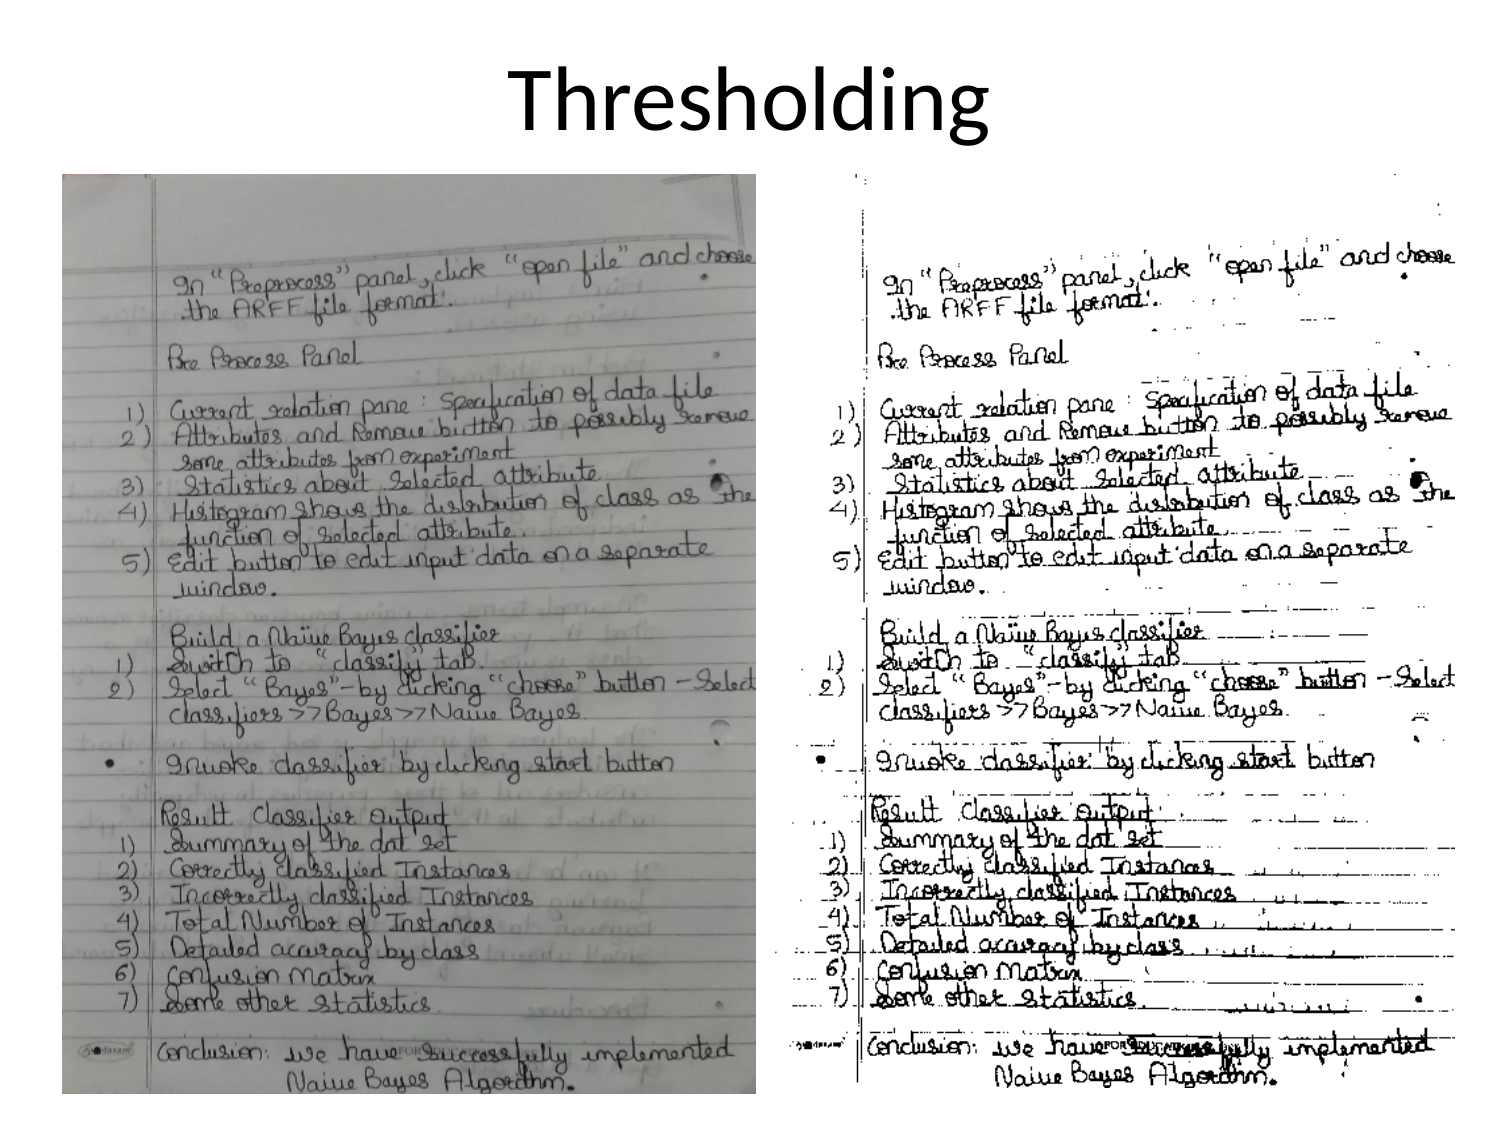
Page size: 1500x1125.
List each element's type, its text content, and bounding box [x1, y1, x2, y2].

picture [62, 174, 756, 1094]
title Thresholding [75, 0, 1425, 188]
picture [774, 174, 1455, 1088]
